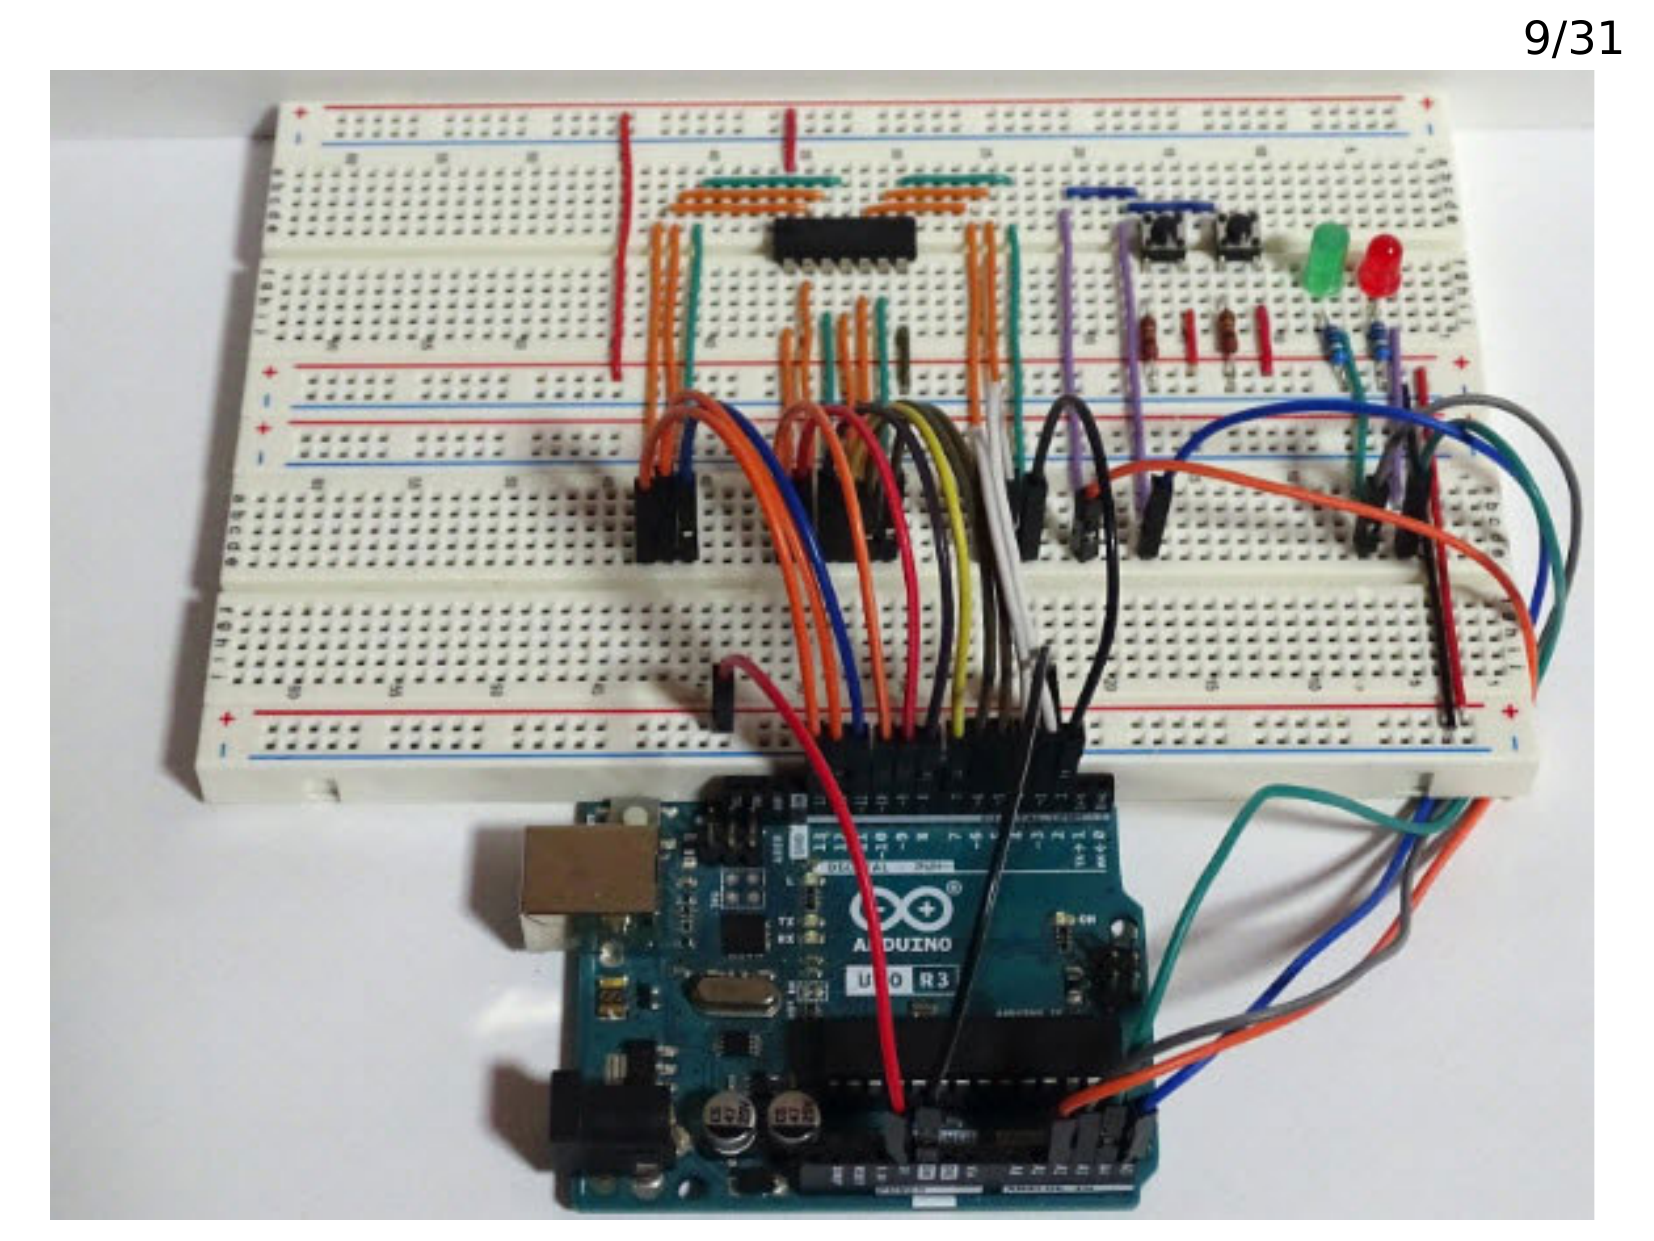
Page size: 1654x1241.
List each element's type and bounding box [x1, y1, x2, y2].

picture [50, 70, 1595, 1220]
